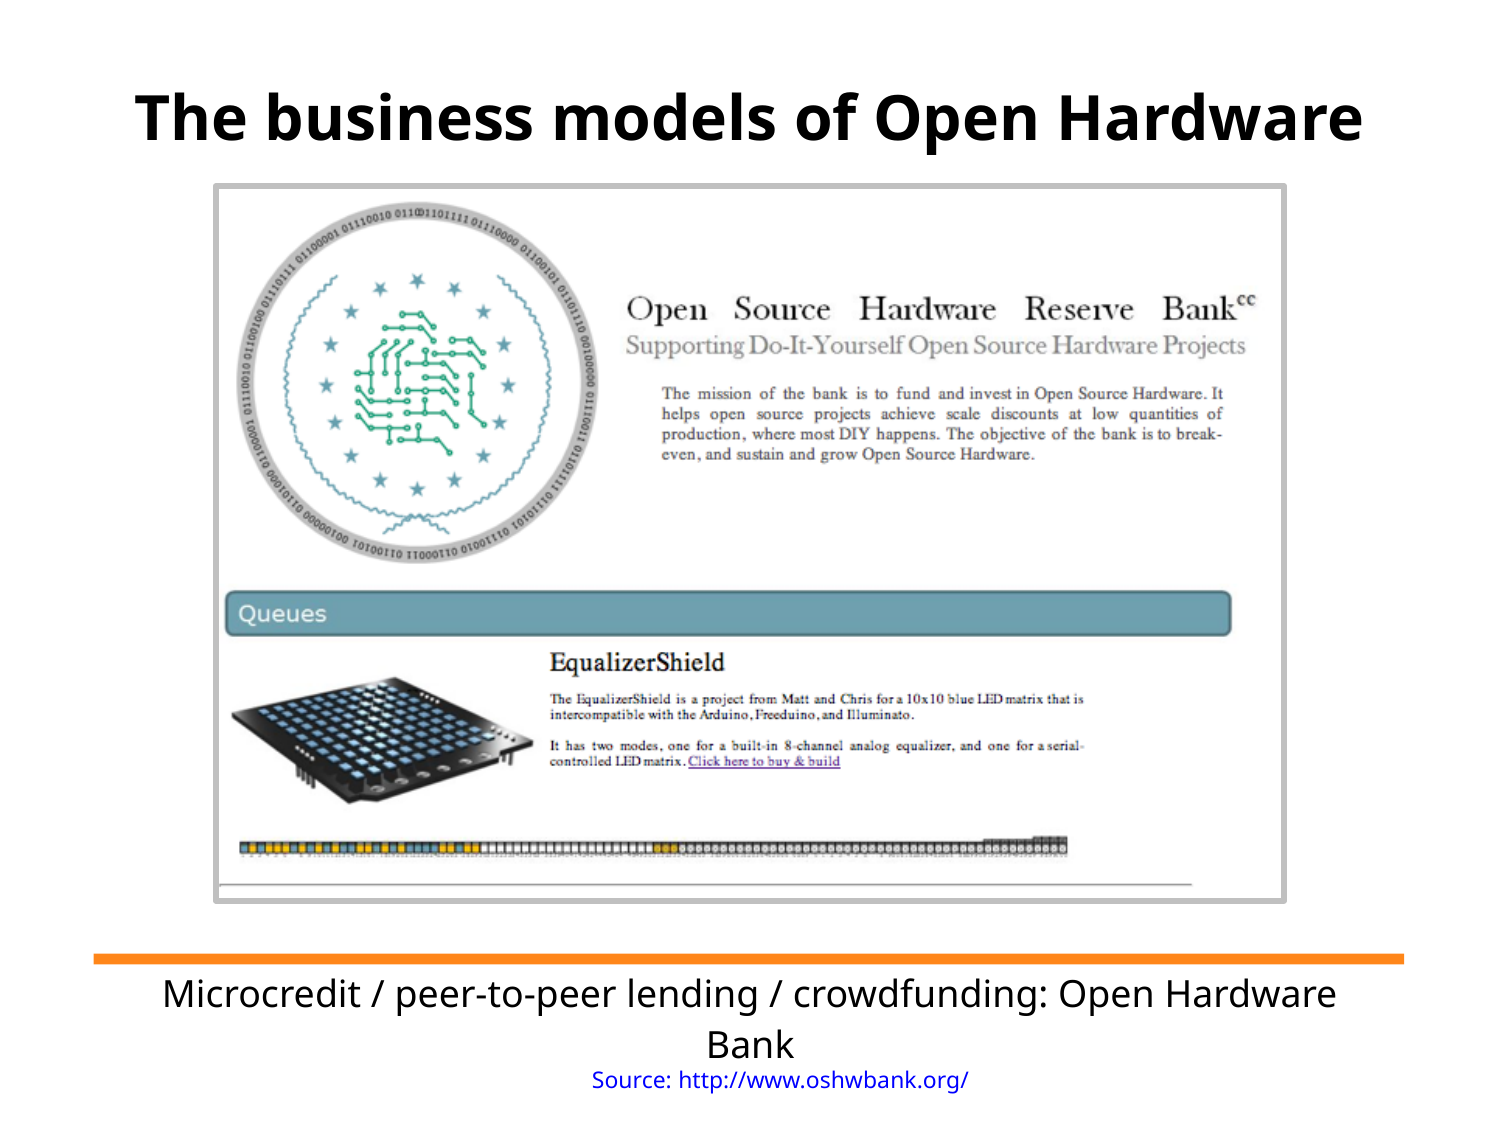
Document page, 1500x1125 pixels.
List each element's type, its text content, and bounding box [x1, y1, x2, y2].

text_box Microcredit / peer-to-peer lending / crowdfunding: Open Hardware Bank [103, 960, 1398, 1020]
text_box Source: http://www.oshwbank.org/ [577, 1056, 923, 1098]
title The business models of Open Hardware [75, 44, 1426, 188]
picture [0, 0, 1500, 1125]
